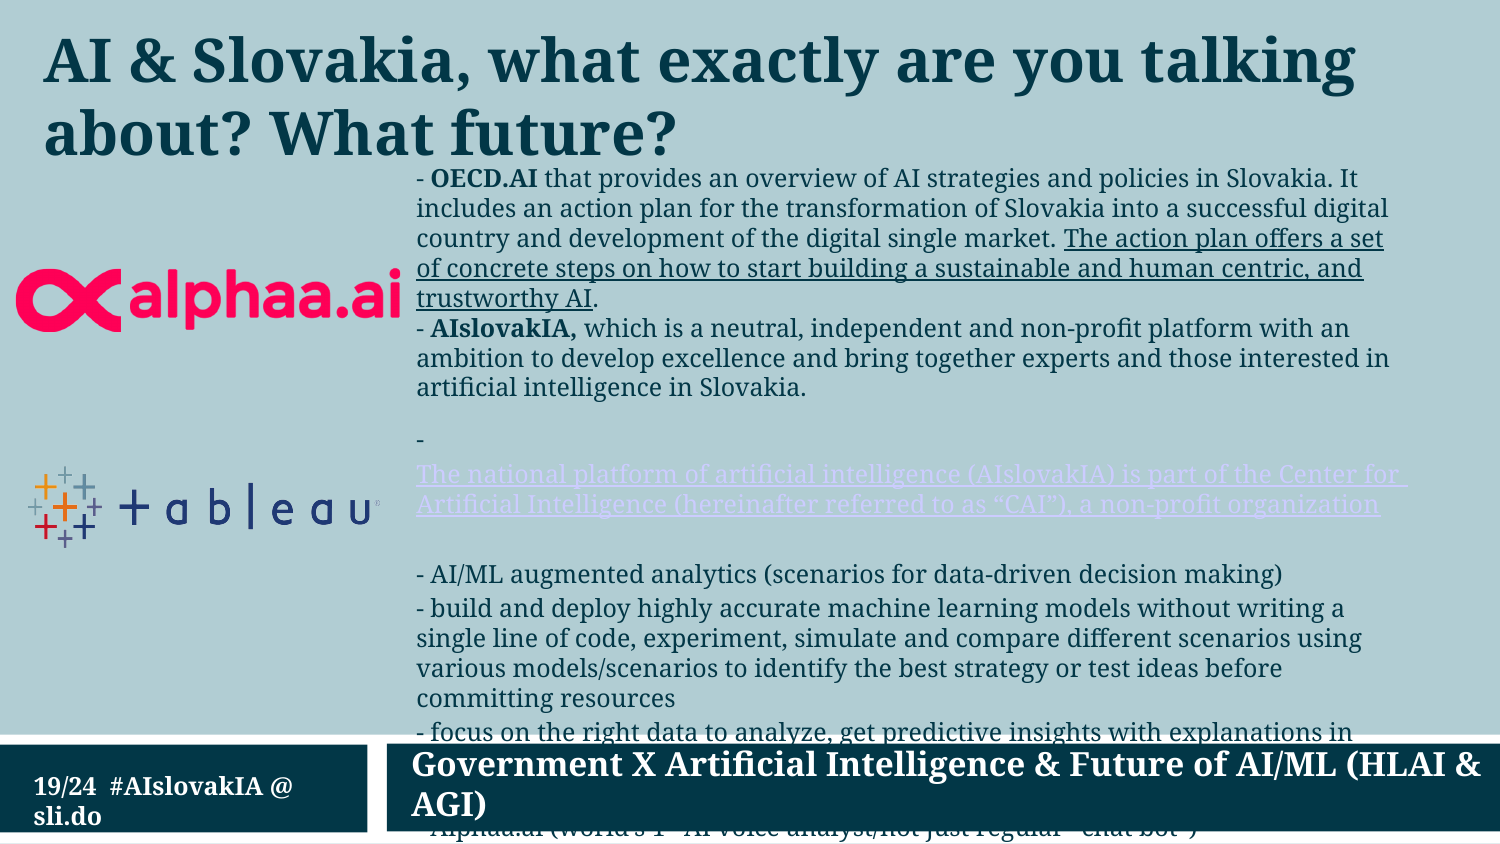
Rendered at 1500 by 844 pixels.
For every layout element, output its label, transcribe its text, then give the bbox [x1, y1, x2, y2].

text_box 19/24 #AIslovakIA @ sli.do [22, 764, 362, 808]
text_box AI & Slovakia, what exactly are you talking about? What future? [32, 33, 1475, 156]
text_box - OECD.AI that provides an overview of AI strategies and policies in Slovakia. It includes an action plan for the transformation of Slovakia into a successful digital country and development of the digital single market. The action plan offers a set of concrete steps on how to start building a sustainable and human centric, and trustworthy AI. - AIslovakIA, which is a neutral, independent and non-profit platform with an ambition to develop excellence and bring together experts and those interested in artificial intelligence in Slovakia. - The national platform of artificial intelligence (AIslovakIA) is part of the Center for Artificial Intelligence (hereinafter referred to as “CAI”), a non-profit organization - AI/ML augmented analytics (scenarios for data-driven decision making) - build and deploy highly accurate machine learning models without writing a single line of code, experiment, simulate and compare different scenarios using various models/scenarios to identify the best strategy or test ideas before committing resources - focus on the right data to analyze, get predictive insights with explanations in your dashboards + run simulations to get actionable prescriptive guidance on what to do next and get instant visual response - Alphaa.ai (world’s 1st AI voice analyst/not just regular “chat bot”) [405, 156, 1425, 709]
picture [11, 258, 406, 338]
picture [22, 405, 386, 609]
text_box Government X Artificial Intelligence & Future of AI/ML (HLAI & AGI) [400, 740, 1500, 826]
